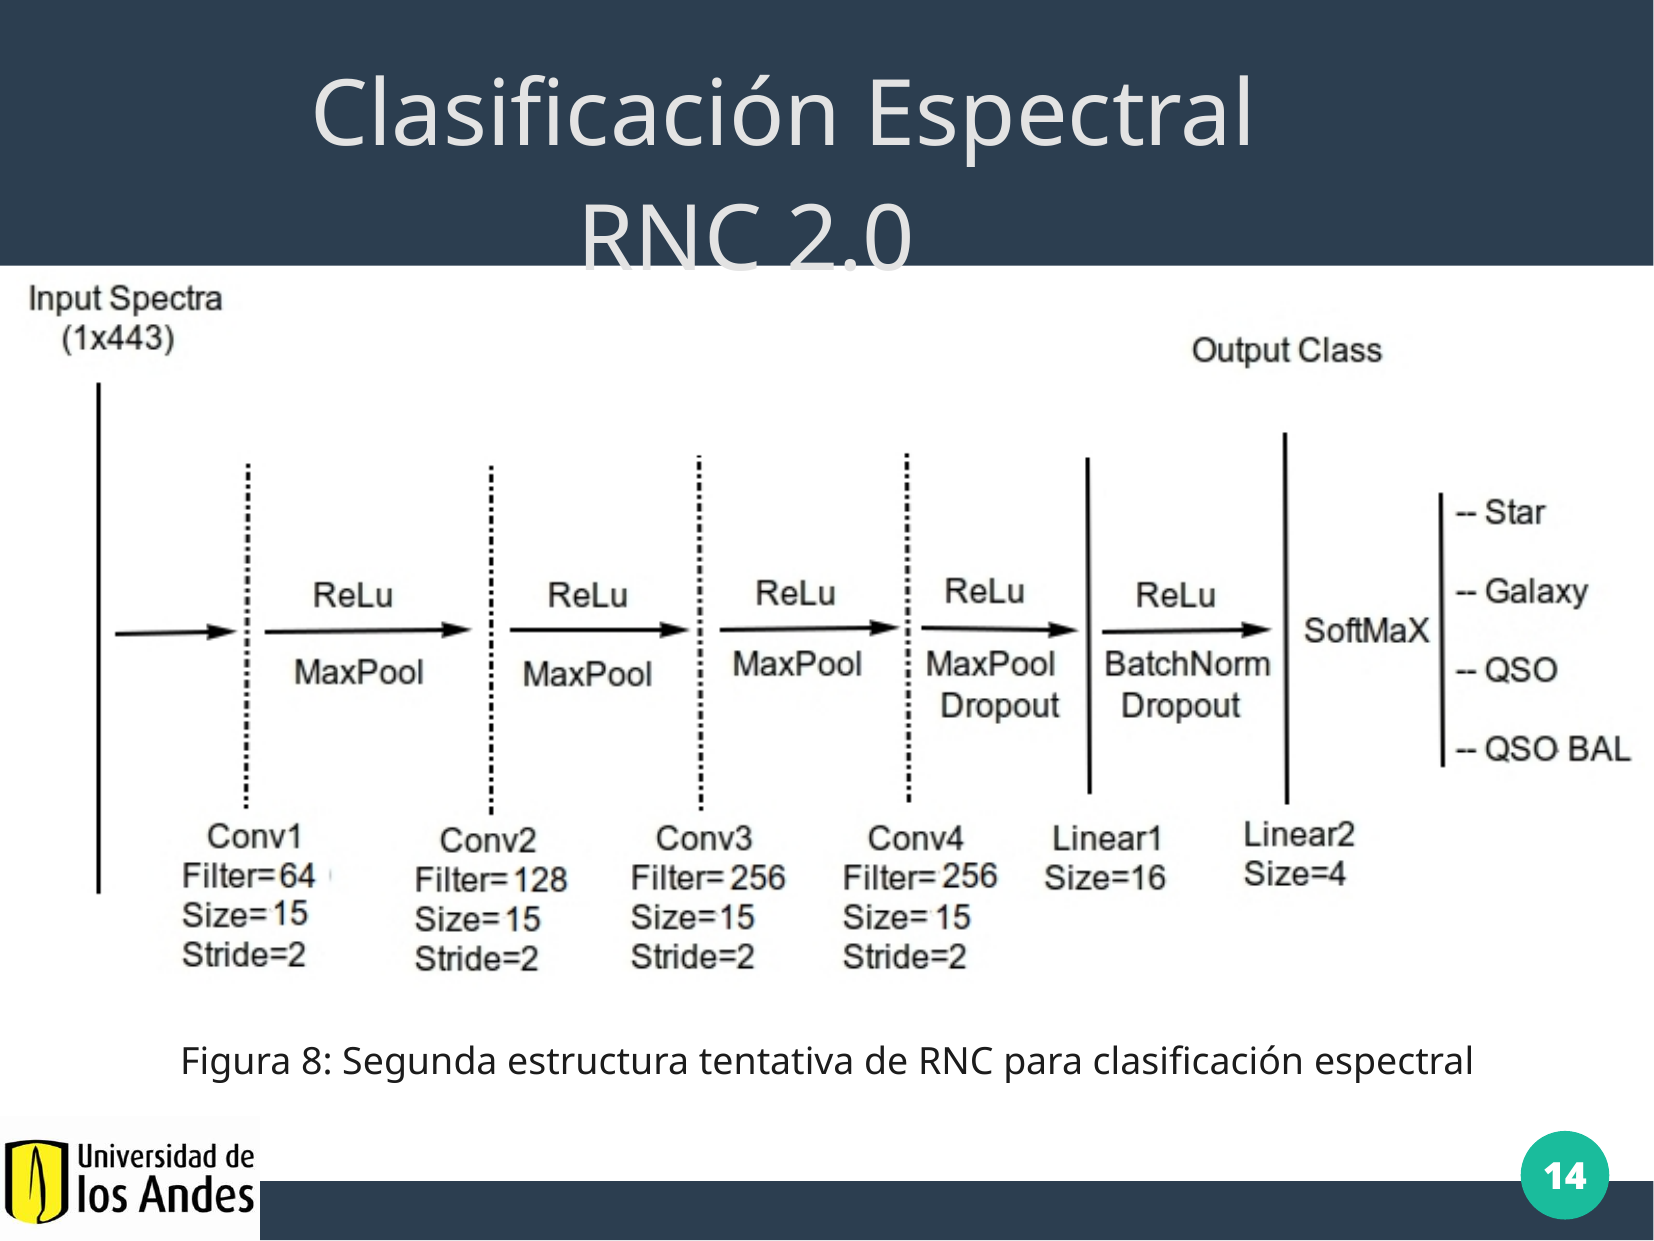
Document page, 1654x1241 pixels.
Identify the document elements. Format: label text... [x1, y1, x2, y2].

picture [0, 1116, 260, 1241]
title Clasificación Espectral RNC 2.0 [212, 47, 1654, 205]
picture [16, 269, 1645, 992]
text_box Figura 8: Segunda estructura tentativa de RNC para clasificación espectral [165, 1027, 1632, 1086]
